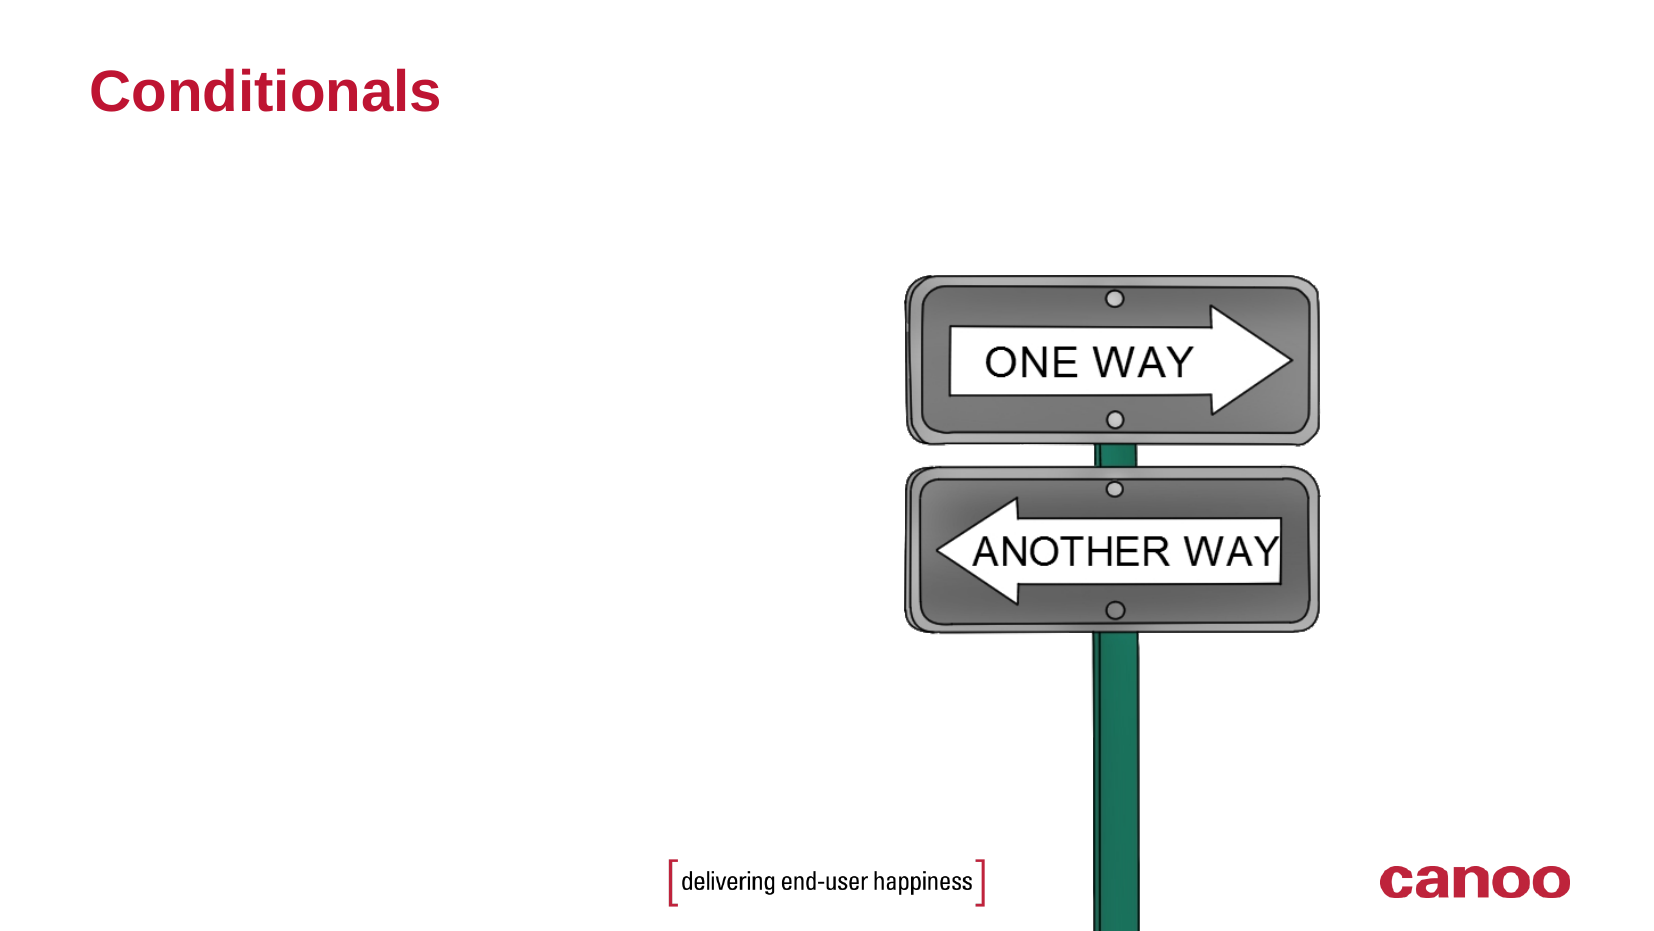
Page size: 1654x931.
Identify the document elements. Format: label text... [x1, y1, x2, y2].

title Conditionals [75, 45, 1591, 136]
picture [662, 275, 1321, 931]
picture [1380, 866, 1570, 898]
